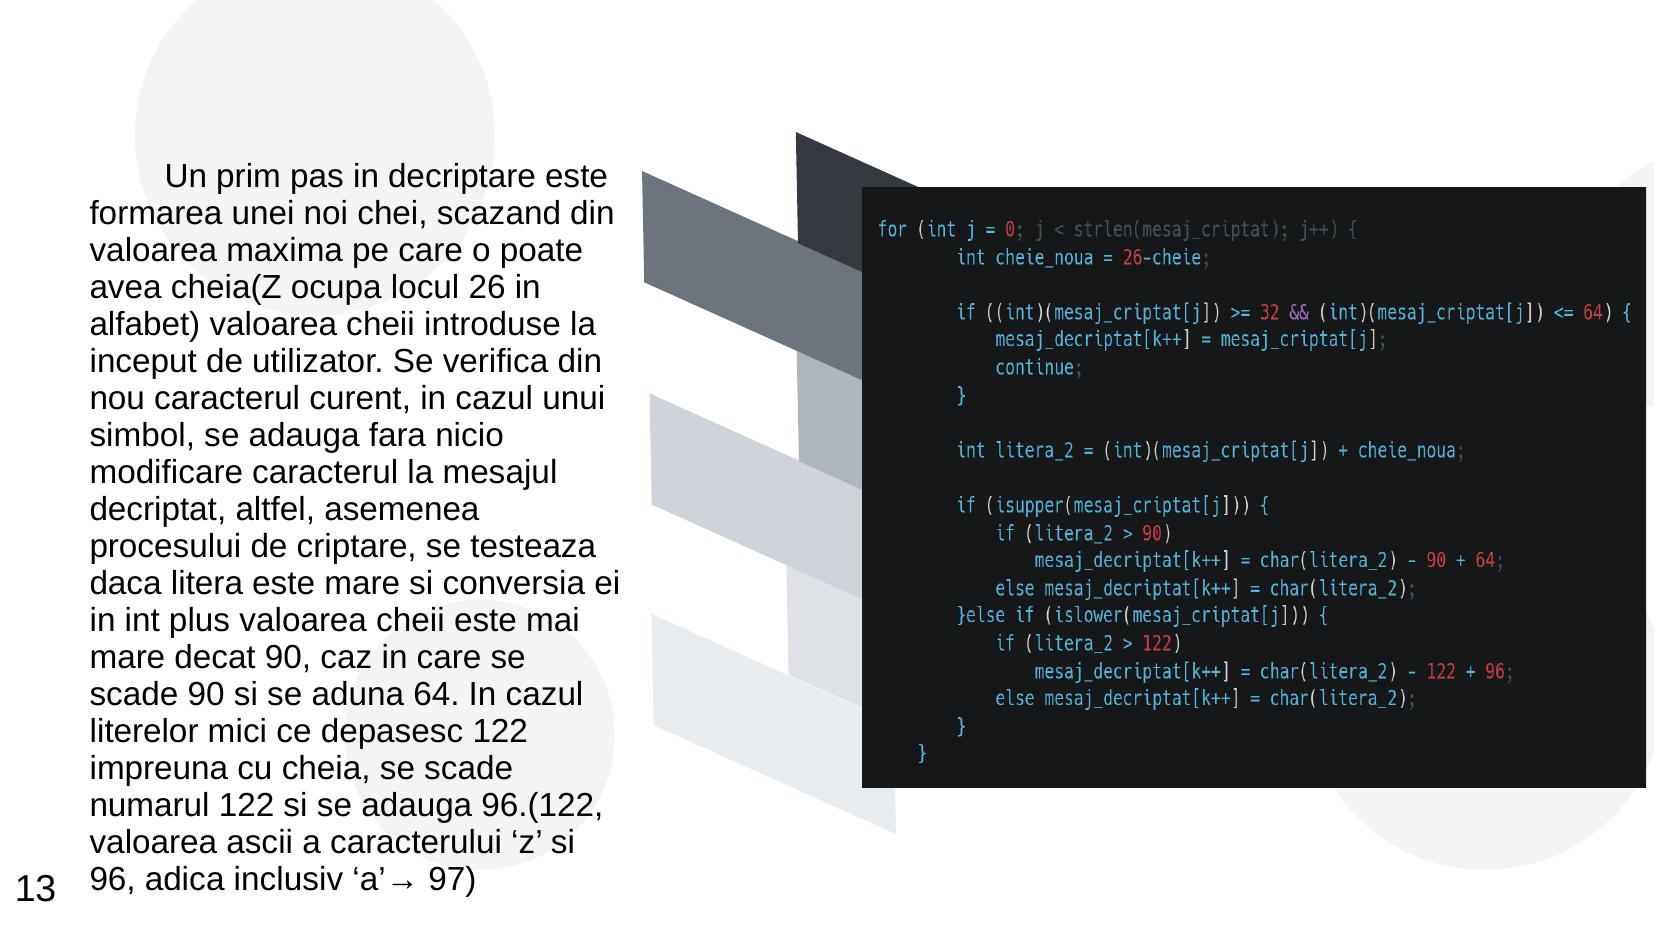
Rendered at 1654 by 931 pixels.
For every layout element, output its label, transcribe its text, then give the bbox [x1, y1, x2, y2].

picture [862, 187, 1647, 788]
text_box <number> [0, 860, 629, 931]
text_box Un prim pas in decriptare este formarea unei noi chei, scazand din valoarea maxima pe care o poate avea cheia(Z ocupa locul 26 in alfabet) valoarea cheii introduse la inceput de utilizator. Se verifica din nou caracterul curent, in cazul unui simbol, se adauga fara nicio modificare caracterul la mesajul decriptat, altfel, asemenea procesului de criptare, se testeaza daca litera este mare si conversia ei in int plus valoarea cheii este mai mare decat 90, caz in care se scade 90 si se aduna 64. In cazul literelor mici ce depasesc 122 impreuna cu cheia, se scade numarul 122 si se adauga 96.(122, valoarea ascii a caracterului ‘z’ si 96, adica inclusiv ‘a’→ 97) [74, 149, 638, 931]
